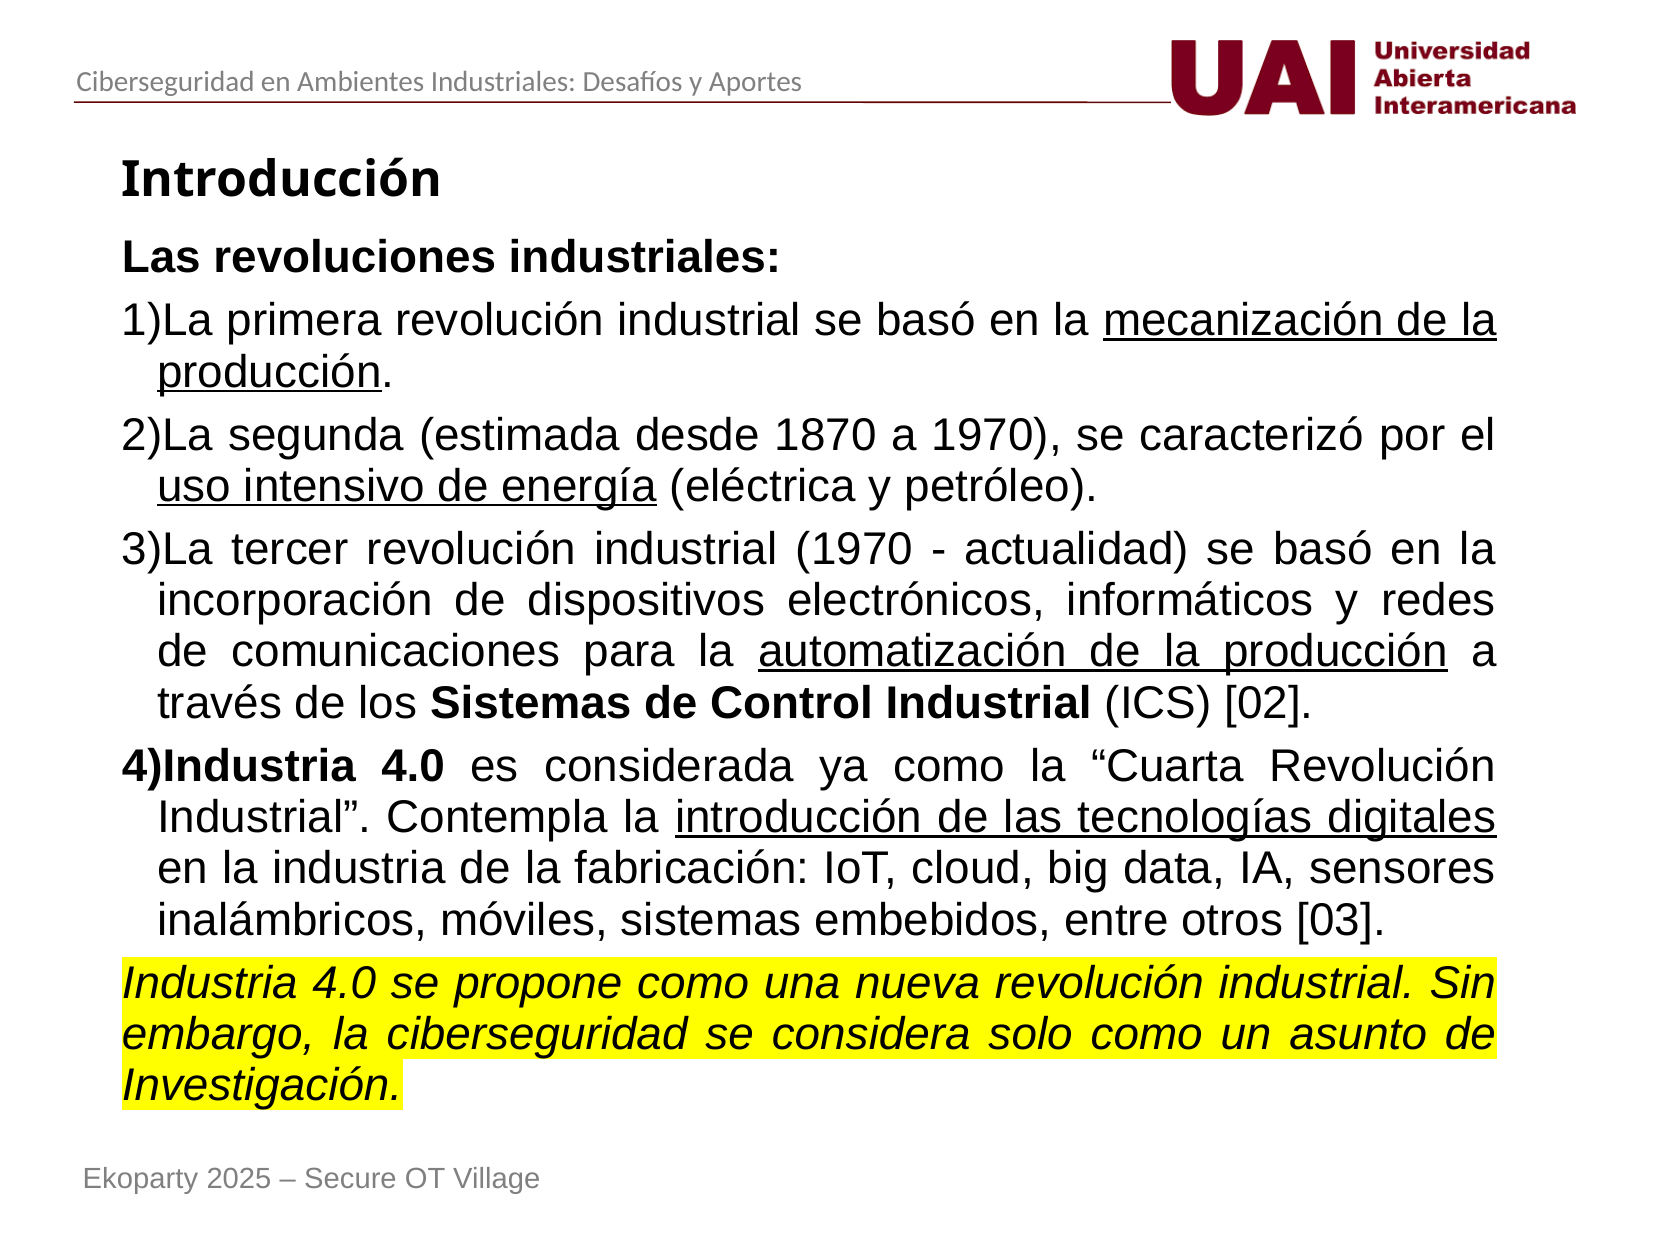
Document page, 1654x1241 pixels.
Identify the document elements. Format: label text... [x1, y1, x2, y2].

picture [1171, 40, 1577, 116]
text_box Las revoluciones industriales: La primera revolución industrial se basó en la mecanización de la producción. La segunda (estimada desde 1870 a 1970), se caracterizó por el uso intensivo de energía (eléctrica y petróleo). La tercer revolución industrial (1970 - actualidad) se basó en la incorporación de dispositivos electrónicos, informáticos y redes de comunicaciones para la automatización de la producción a través de los Sistemas de Control Industrial (ICS) [02]. Industria 4.0 es considerada ya como la “Cuarta Revolución Industrial”. Contempla la introducción de las tecnologías digitales en la industria de la fabricación: IoT, cloud, big data, IA, sensores inalámbricos, móviles, sistemas embebidos, entre otros [03]. Industria 4.0 se propone como una nueva revolución industrial. Sin embargo, la ciberseguridad se considera solo como un asunto de Investigación. [107, 223, 1512, 1233]
text_box Introducción [106, 135, 927, 219]
